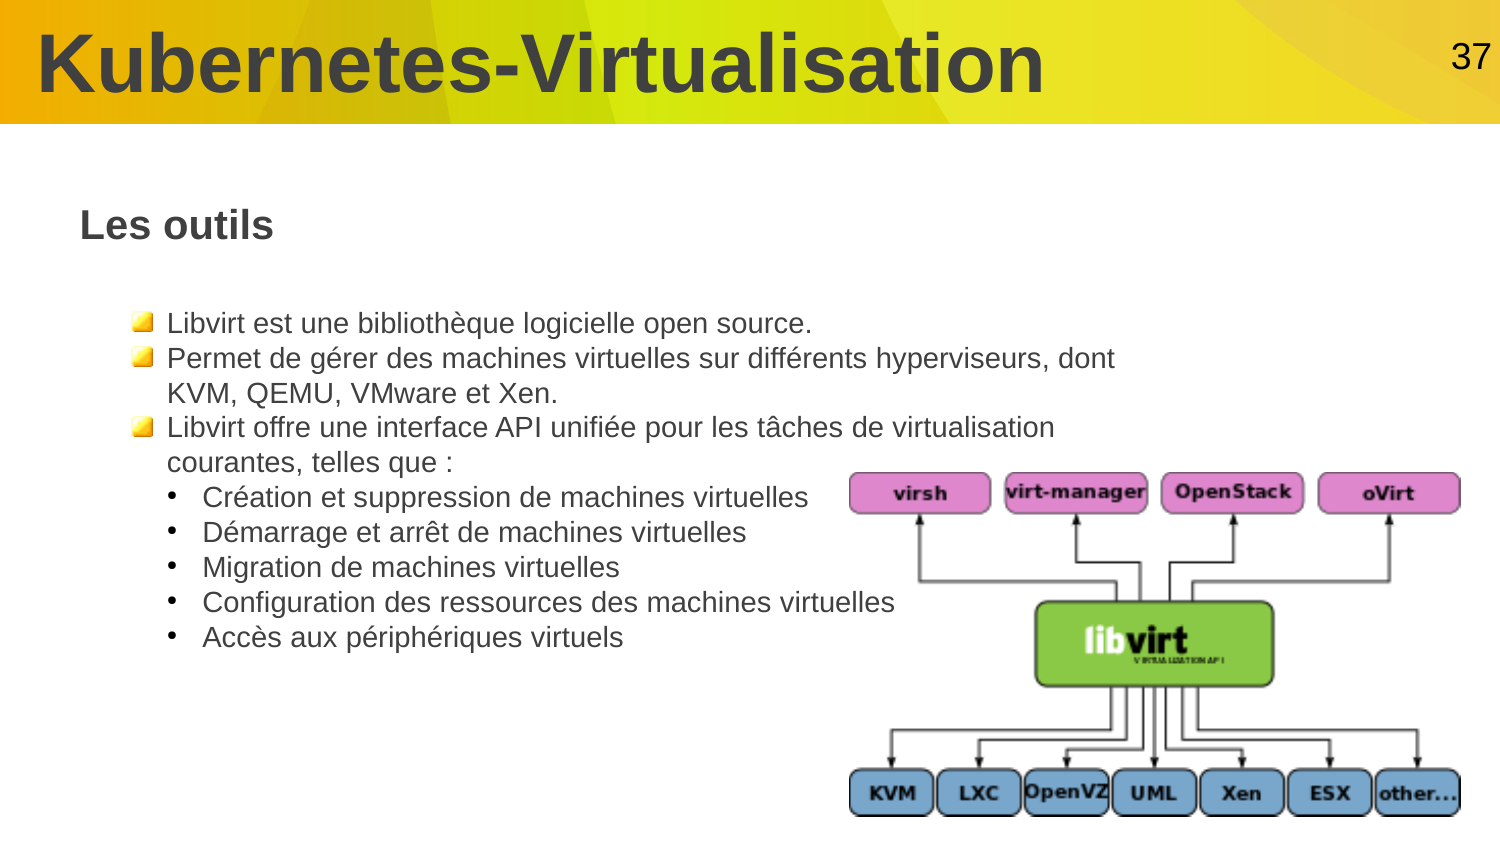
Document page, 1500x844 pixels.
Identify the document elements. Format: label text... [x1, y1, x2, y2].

text_box Kubernetes-Virtualisation [0, 0, 1498, 130]
text_box Les outils [64, 185, 1459, 261]
picture [0, 0, 1500, 844]
text_box Libvirt est une bibliothèque logicielle open source. Permet de gérer des machines virtuelles sur différents hyperviseurs, dont KVM, QEMU, VMware et Xen. Libvirt offre une interface API unifiée pour les tâches de virtualisation courantes, telles que : Création et suppression de machines virtuelles Démarrage et arrêt de machines virtuelles Migration de machines virtuelles Configuration des ressources des machines virtuelles Accès aux périphériques virtuels [66, 296, 1211, 721]
text_box <numéro> [1321, 35, 1493, 106]
